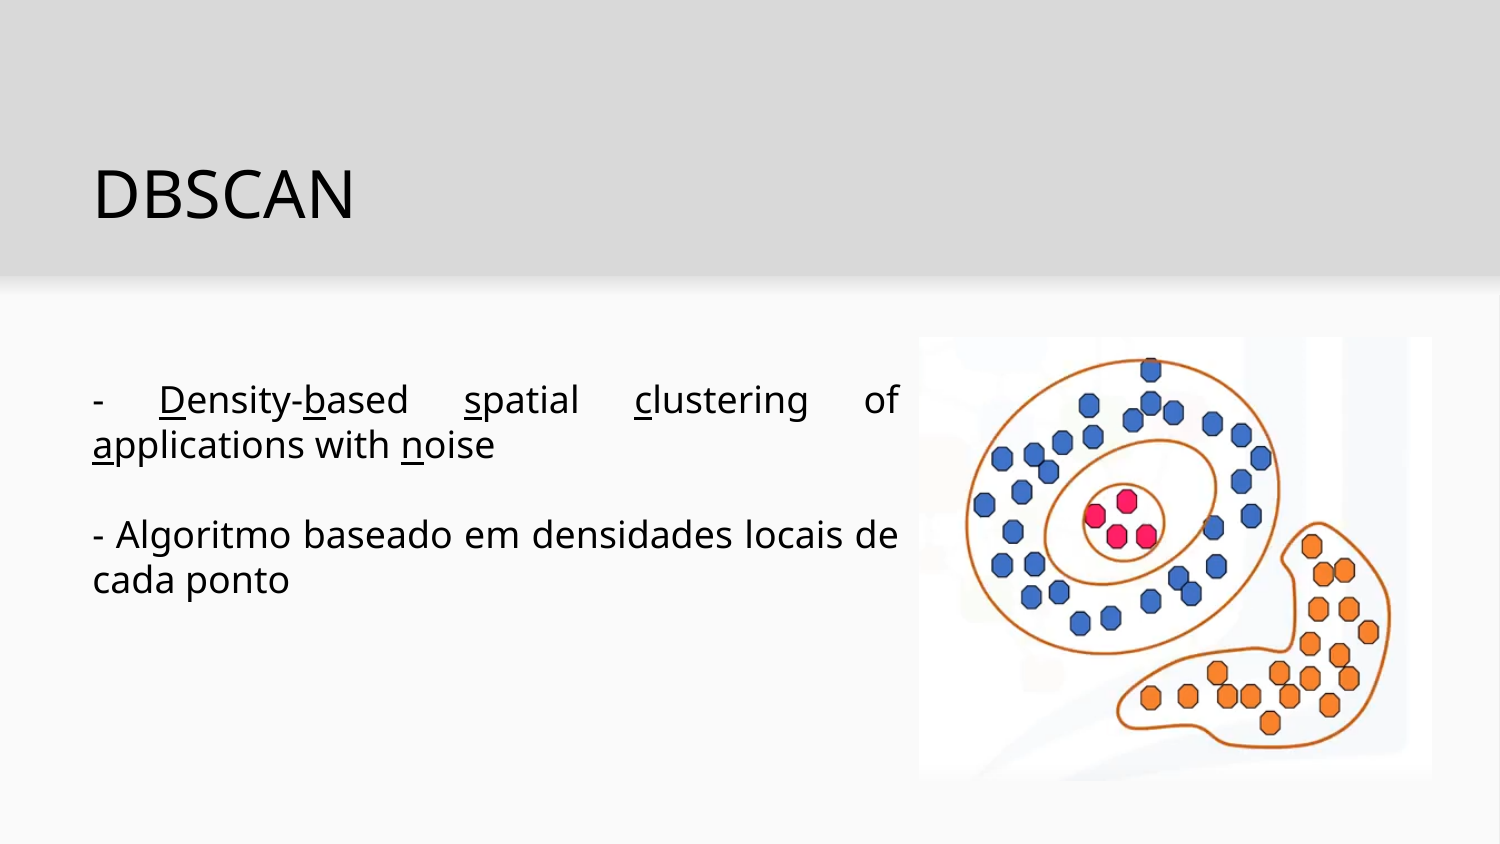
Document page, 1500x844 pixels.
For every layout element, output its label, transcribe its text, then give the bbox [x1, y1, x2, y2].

title DBSCAN [77, 121, 1427, 248]
picture [919, 337, 1432, 781]
list - Density-based spatial clustering of applications with noise - Algoritmo baseado em densidades locais de cada ponto [77, 361, 915, 757]
